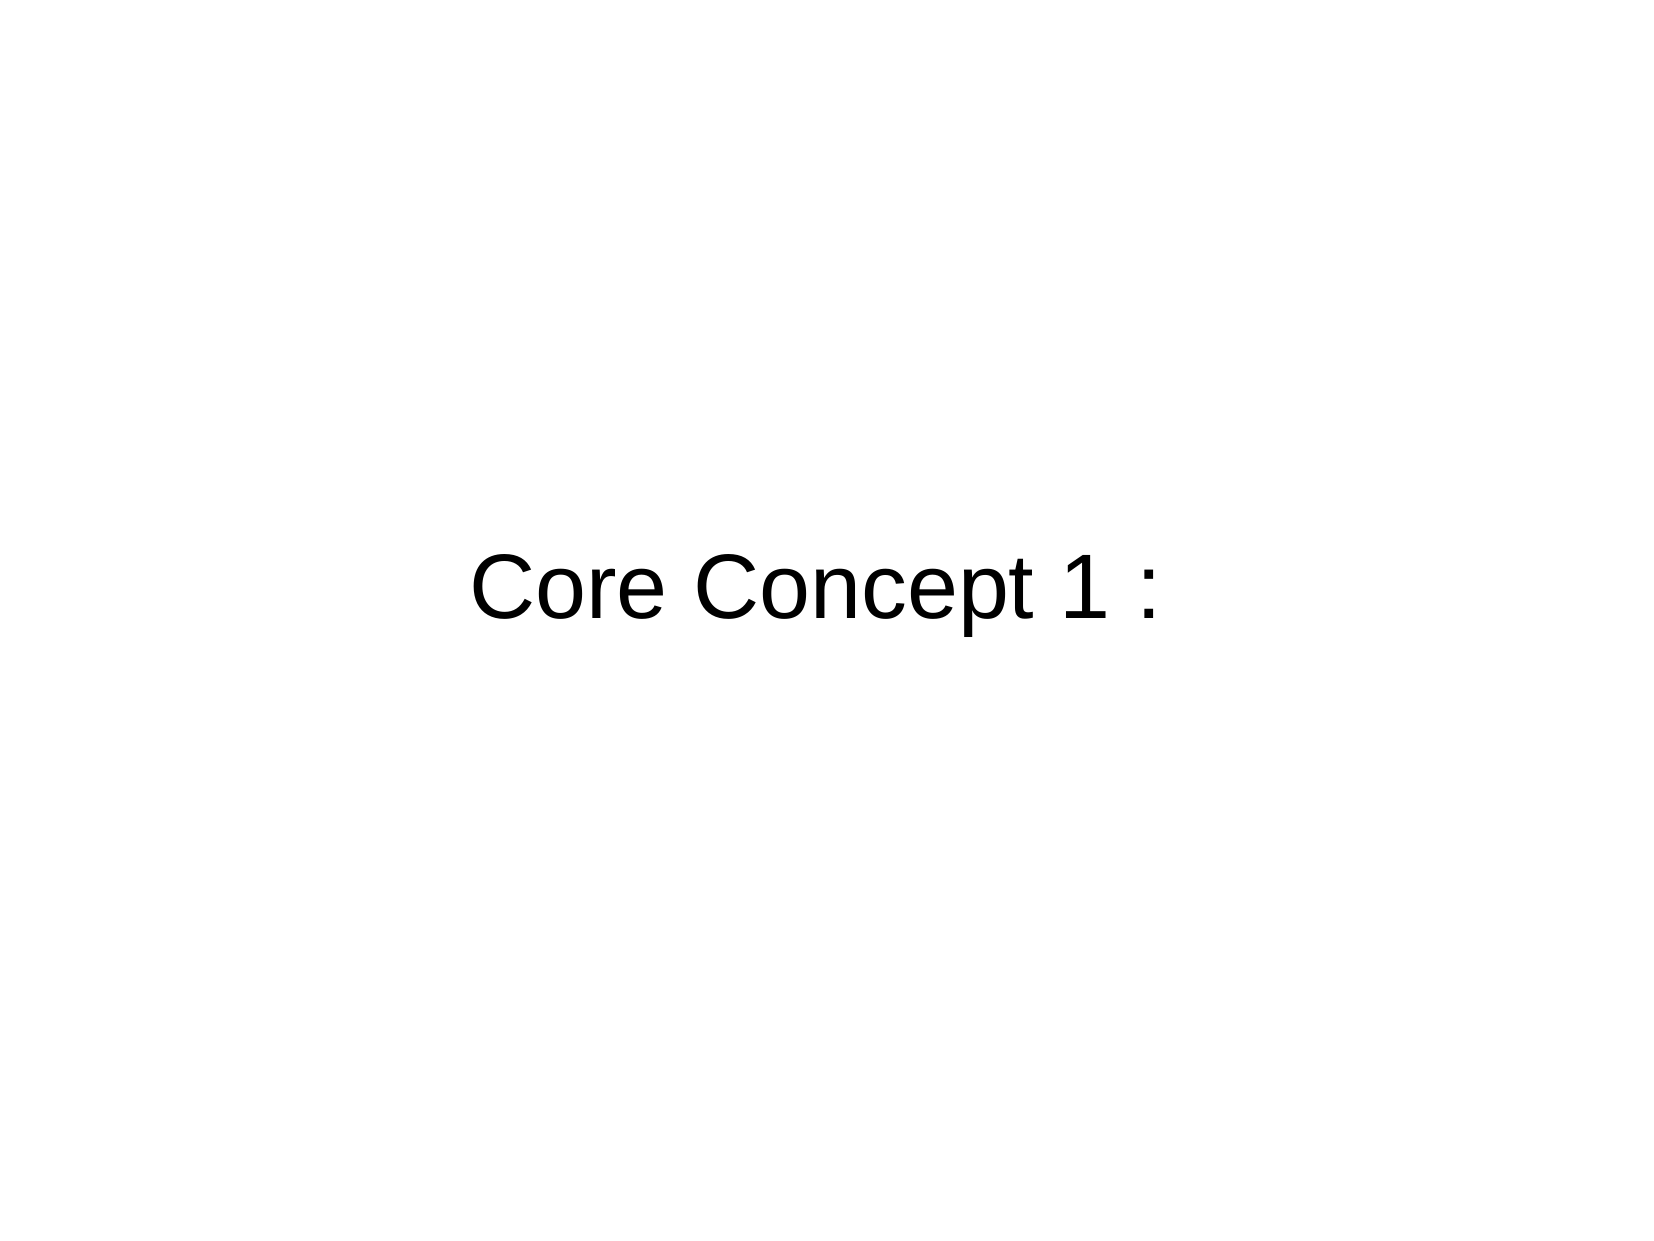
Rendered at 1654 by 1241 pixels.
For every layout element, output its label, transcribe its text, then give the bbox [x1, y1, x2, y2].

title Core Concept 1 : [71, 482, 1561, 691]
